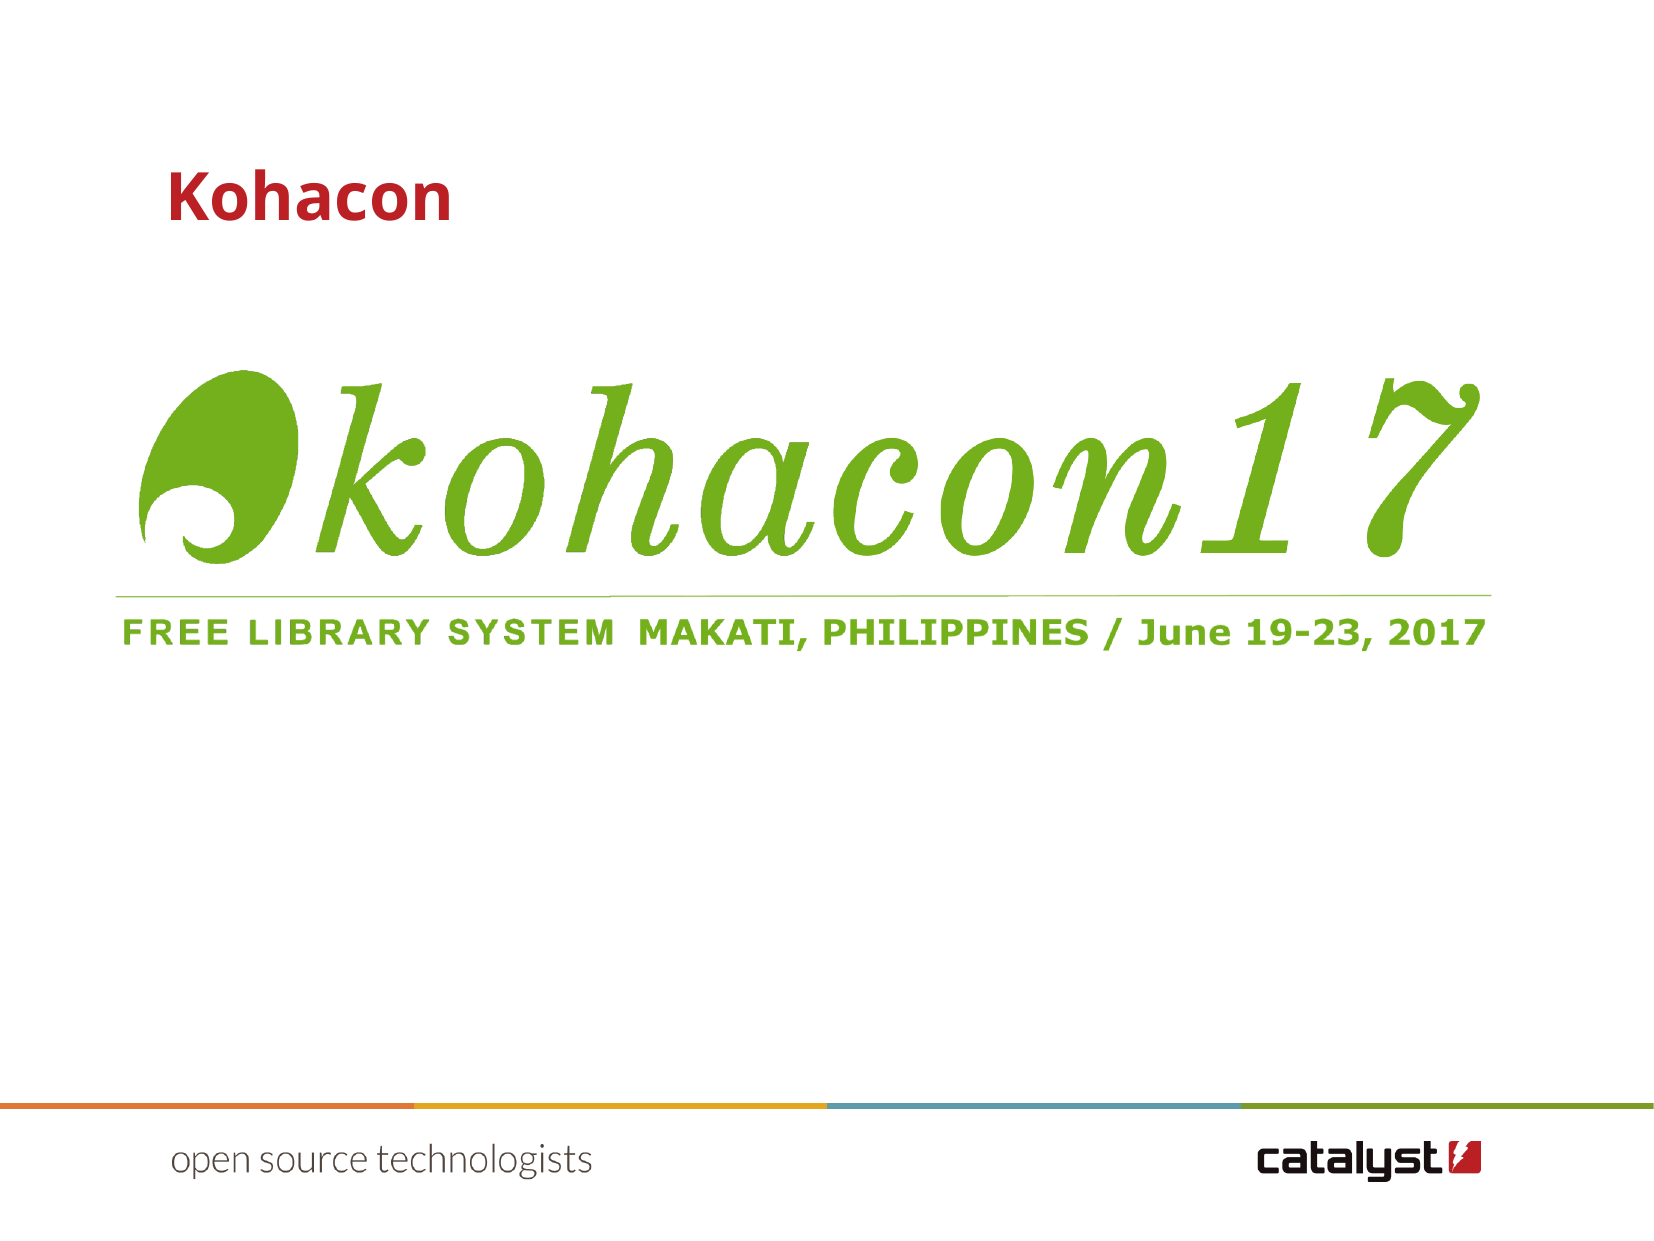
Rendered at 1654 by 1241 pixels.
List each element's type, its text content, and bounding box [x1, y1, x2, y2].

title Kohacon [165, 90, 1489, 298]
picture [70, 318, 1528, 746]
picture [0, 1103, 1654, 1182]
